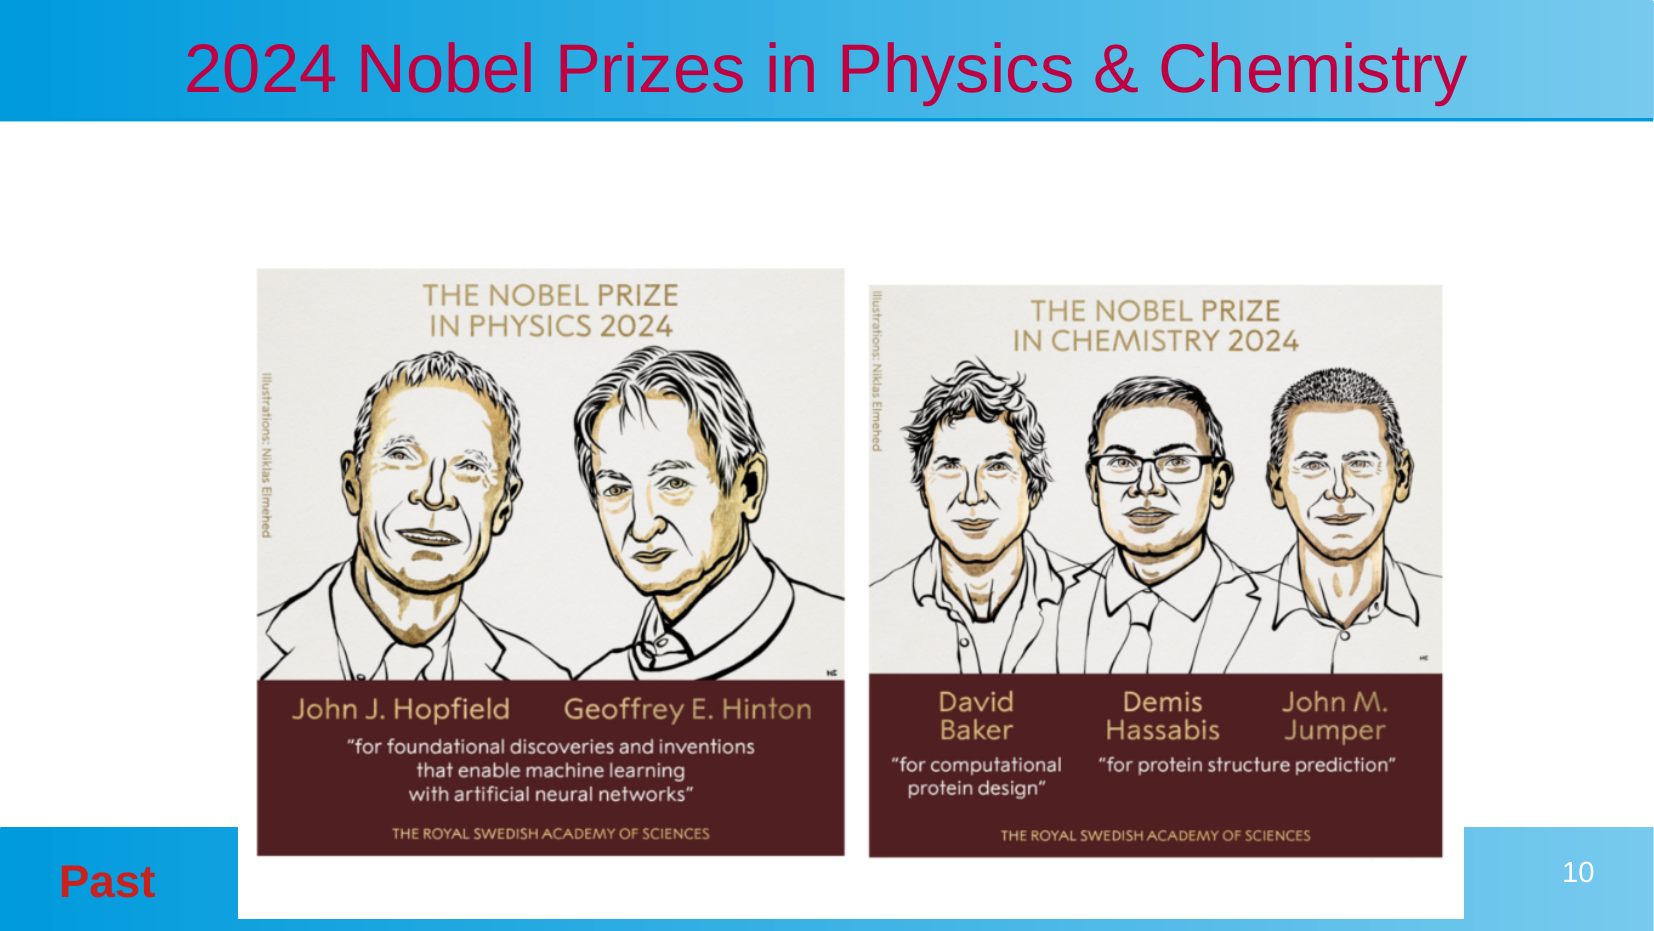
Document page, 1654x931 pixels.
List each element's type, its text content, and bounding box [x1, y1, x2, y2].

picture [238, 142, 1464, 919]
title 2024 Nobel Prizes in Physics & Chemistry [59, 29, 1595, 108]
